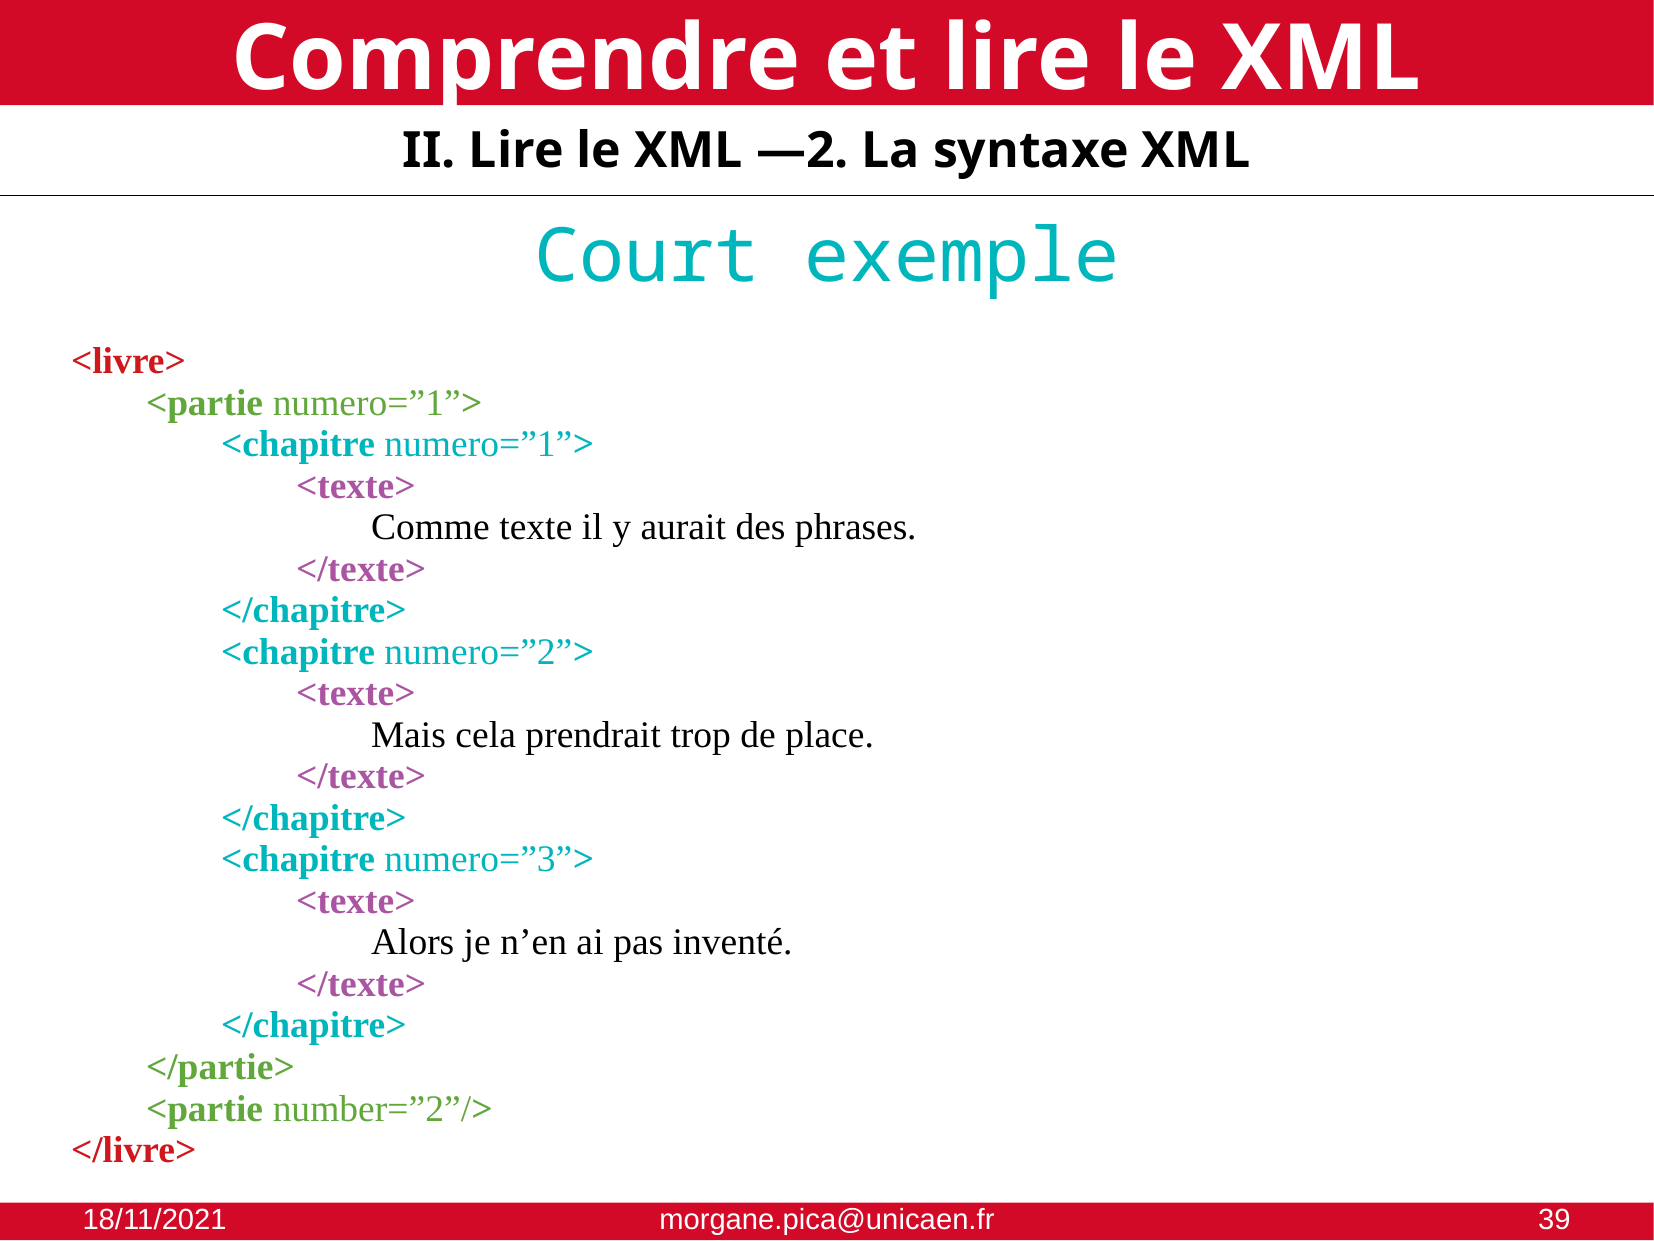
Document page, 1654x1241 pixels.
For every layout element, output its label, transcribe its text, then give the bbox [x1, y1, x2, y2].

title Comprendre et lire le XML [0, 0, 1654, 106]
text_box <livre> <partie numero=”1”> <chapitre numero=”1”> <texte> Comme texte il y aurait des phrases. </texte> </chapitre> <chapitre numero=”2”> <texte> Mais cela prendrait trop de place. </texte> </chapitre> <chapitre numero=”3”> <texte> Alors je n’en ai pas inventé. </texte> </chapitre> </partie> <partie number=”2”/> </livre> [56, 332, 1128, 1195]
text_box Court exemple [161, 193, 1493, 284]
title II. Lire le XML —2. La syntaxe XML [0, 106, 1654, 191]
